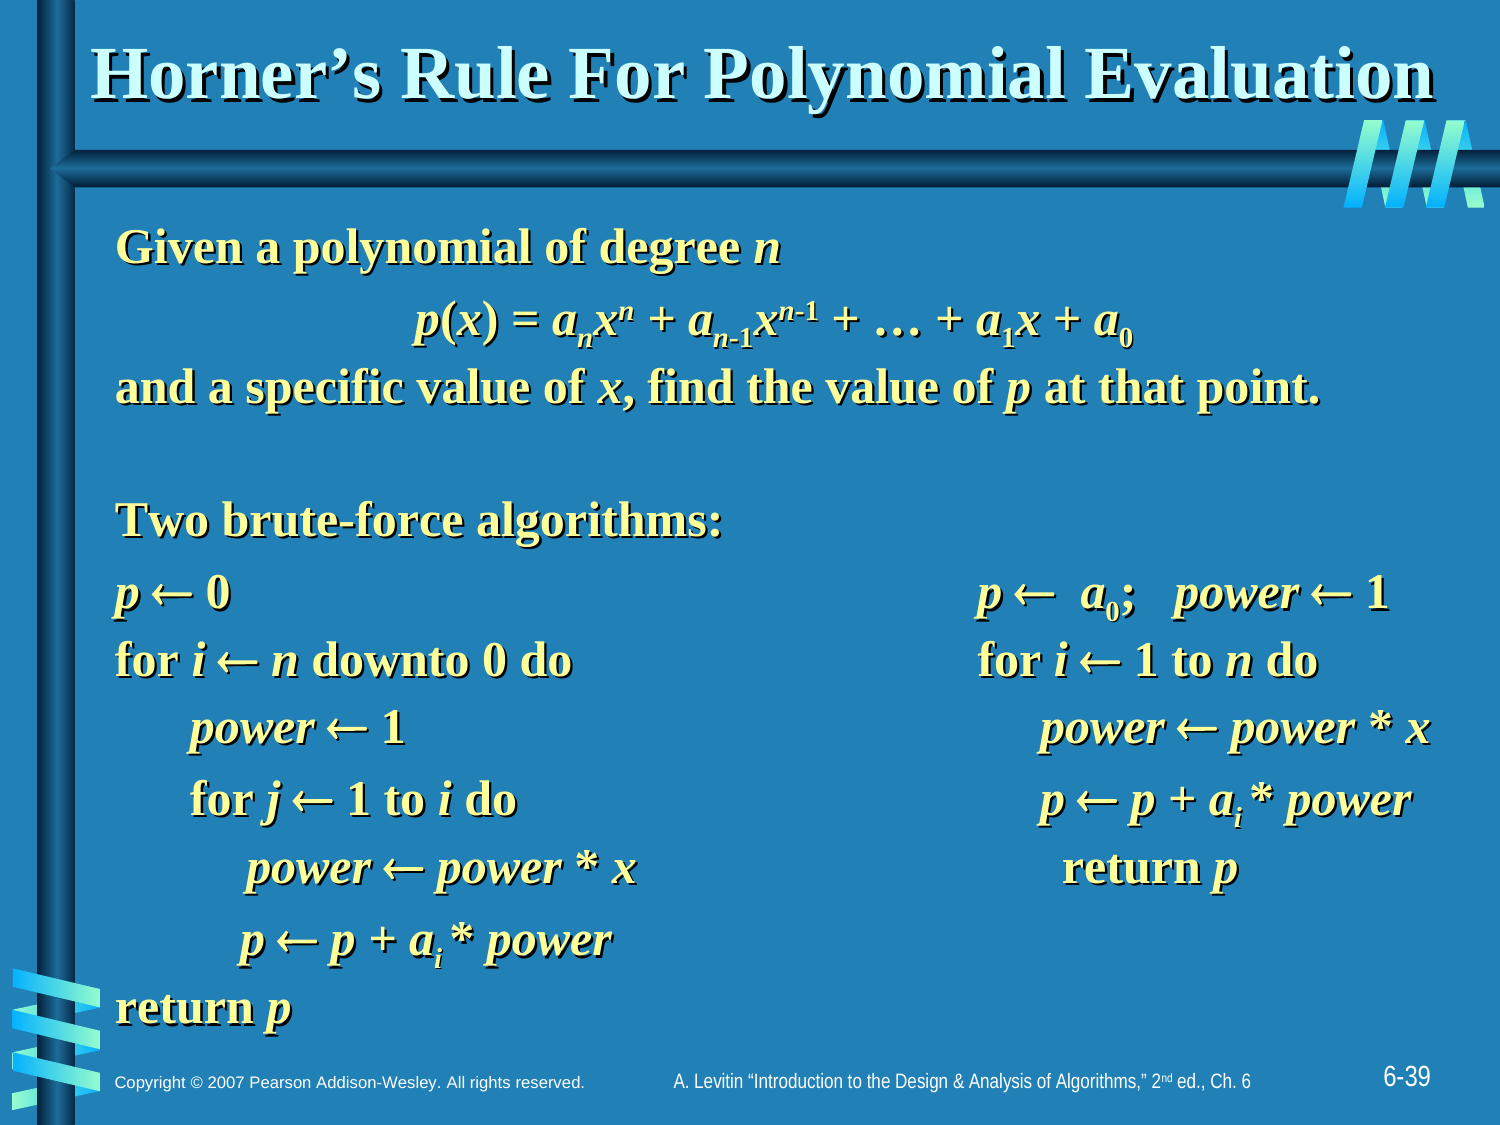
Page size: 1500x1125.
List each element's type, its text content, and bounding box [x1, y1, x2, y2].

title Horner’s Rule For Polynomial Evaluation [75, 24, 1500, 113]
list Given a polynomial of degree n p(x) = anxn + an-1xn-1 + … + a1x + a0 and a specific value of x, find the value of p at that point. Two brute-force algorithms: p  0 p  a0; power  1 for i  n downto 0 do for i  1 to n do power  1 power  power * x for j  1 to i do p  p + ai * power power  power * x return p p  p + ai * power return p [99, 212, 1476, 1088]
